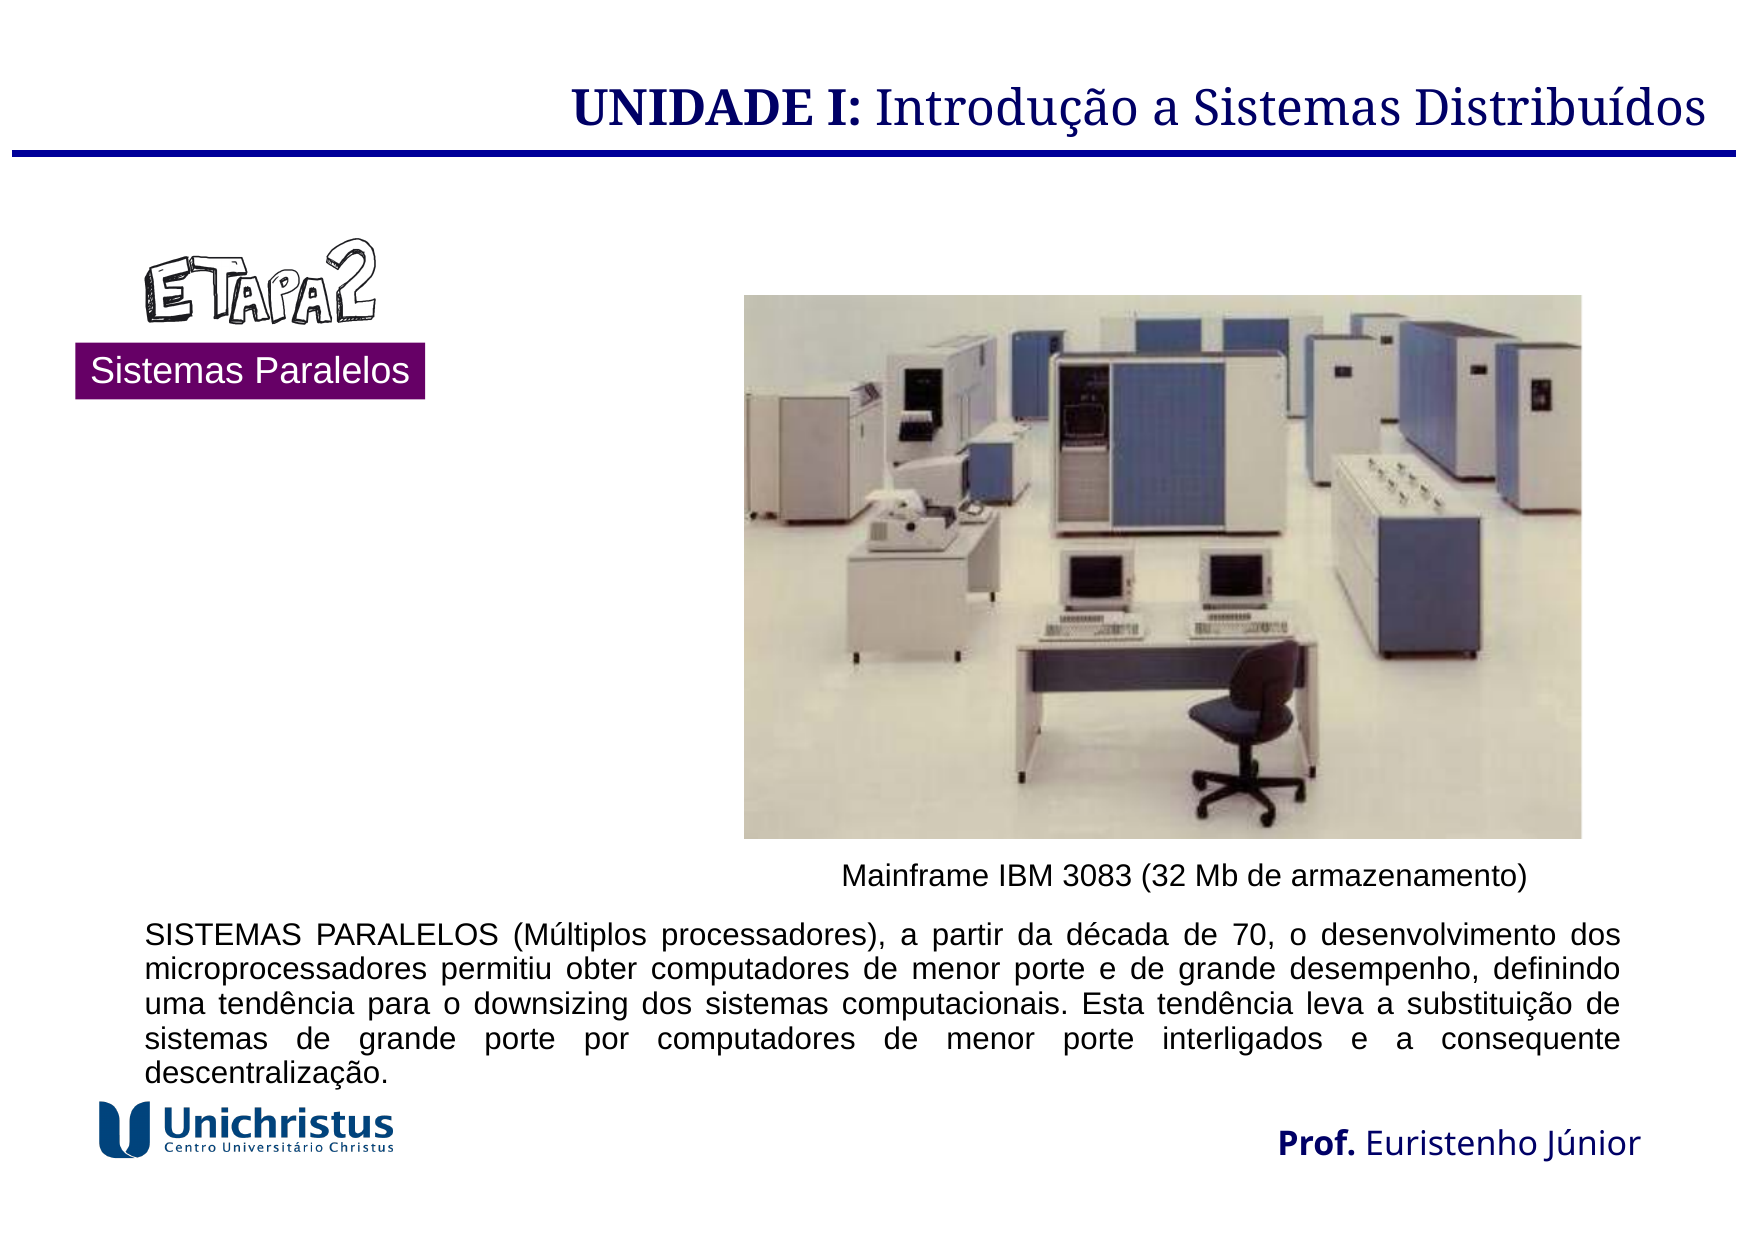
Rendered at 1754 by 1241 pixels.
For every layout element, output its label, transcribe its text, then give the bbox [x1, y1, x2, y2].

text_box UNIDADE I: Introdução a Sistemas Distribuídos [556, 157, 1708, 161]
text_box SISTEMAS PARALELOS (Múltiplos processadores), a partir da década de 70, o desenvolvimento dos microprocessadores permitiu obter computadores de menor porte e de grande desempenho, definindo uma tendência para o downsizing dos sistemas computacionais. Esta tendência leva a substituição de sistemas de grande porte por computadores de menor porte interligados e a consequente descentralização. [129, 909, 1639, 1098]
text_box Sistemas Paralelos [75, 342, 426, 400]
picture [141, 228, 390, 331]
text_box UNIDADE I: Introdução a Sistemas Distribuídos [556, 64, 1708, 150]
picture [94, 1098, 398, 1160]
text_box Prof. Euristenho Júnior [1262, 1111, 1695, 1167]
text_box Mainframe IBM 3083 (32 Mb de armazenamento) [826, 850, 1571, 908]
picture [744, 295, 1583, 839]
